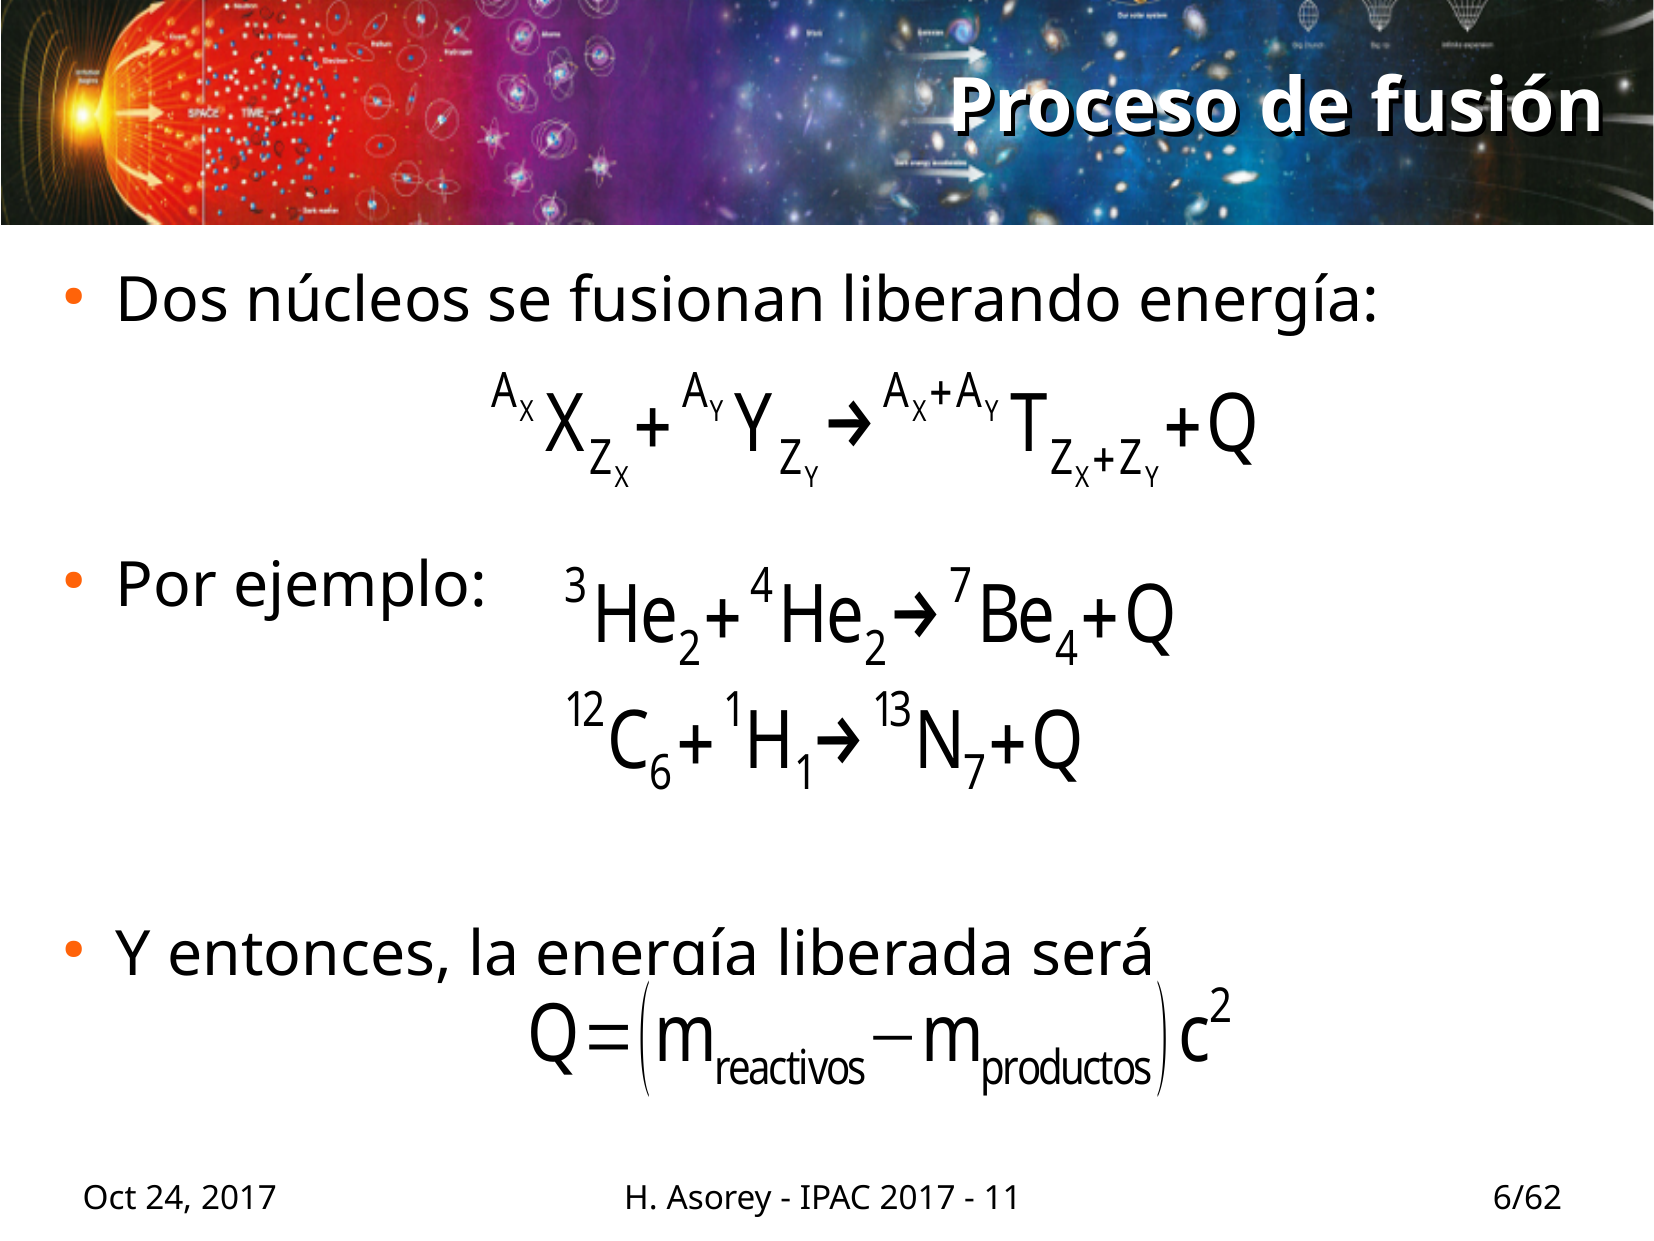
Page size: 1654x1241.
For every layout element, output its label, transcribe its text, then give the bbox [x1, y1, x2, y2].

list Dos núcleos se fusionan liberando energía: Por ejemplo: Y entonces, la energía liberada será [45, 255, 1606, 1156]
title Proceso de fusión [45, 15, 1606, 191]
chart [480, 360, 1266, 496]
chart [521, 975, 1238, 1103]
chart [555, 555, 1183, 803]
picture [1, 0, 1654, 225]
